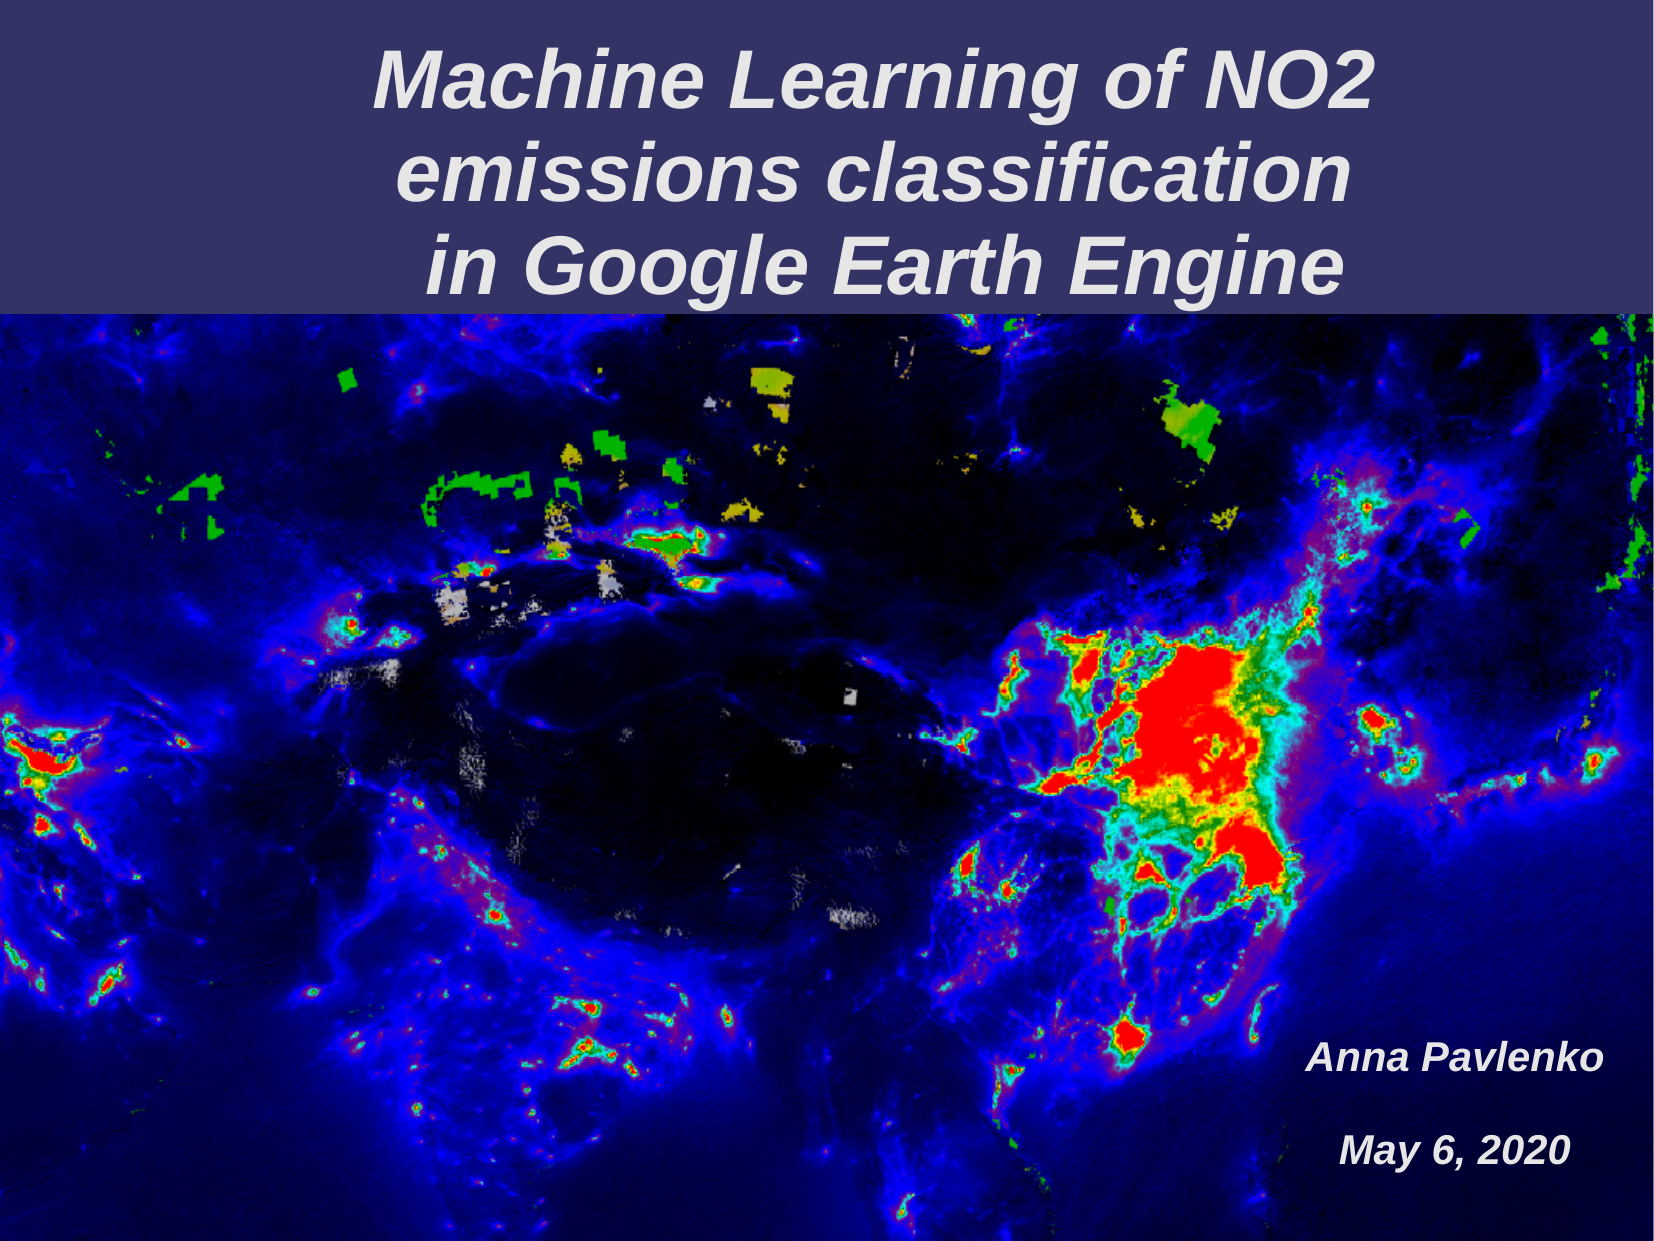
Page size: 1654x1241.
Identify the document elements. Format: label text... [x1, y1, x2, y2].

title Anna Pavlenko May 6, 2020 [1185, 831, 1654, 1241]
picture [0, 314, 1654, 1241]
title Machine Learning of NO2 emissions classification in Google Earth Engine [180, 0, 1593, 406]
